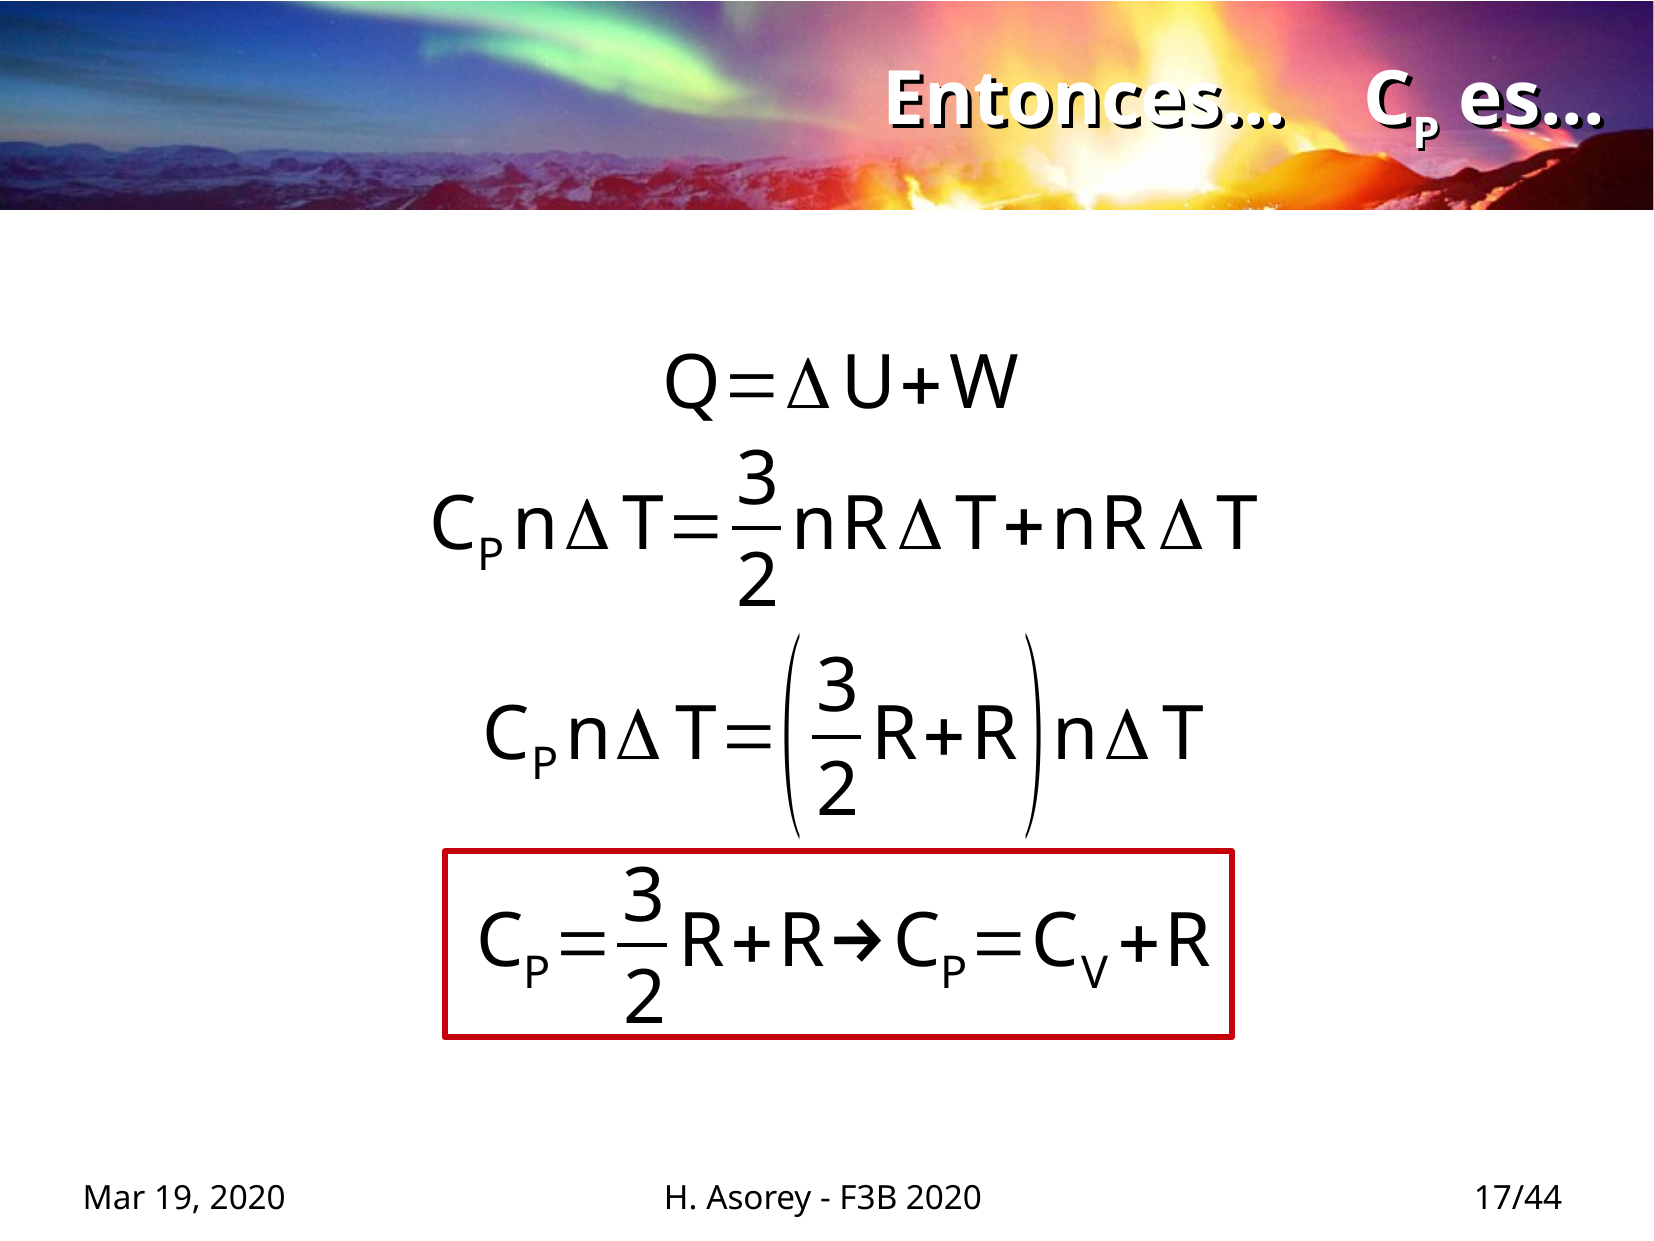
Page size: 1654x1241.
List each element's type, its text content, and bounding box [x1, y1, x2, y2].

title Entonces... CP es... [45, 15, 1606, 191]
picture [0, 1, 1654, 210]
chart [423, 335, 1265, 1043]
